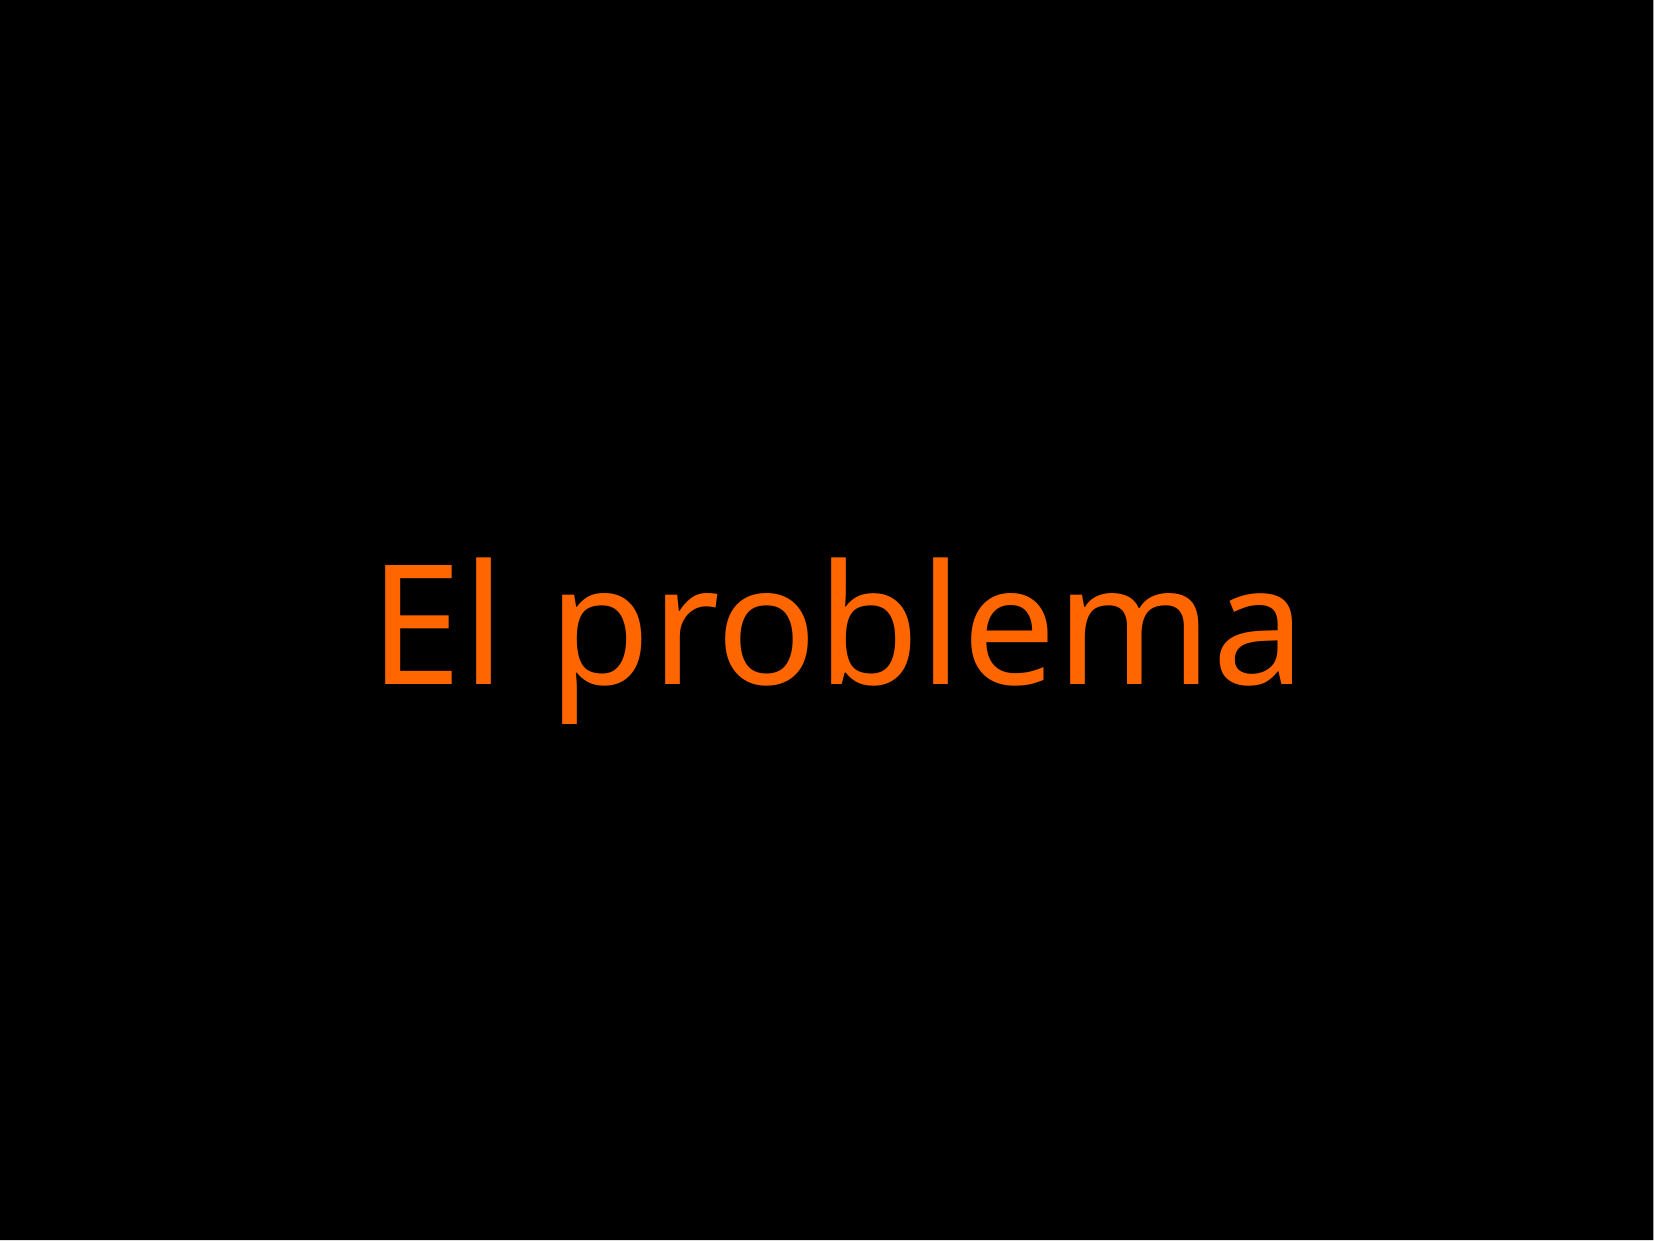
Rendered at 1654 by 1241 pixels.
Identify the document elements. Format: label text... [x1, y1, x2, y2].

title El problema [0, 0, 1654, 1241]
